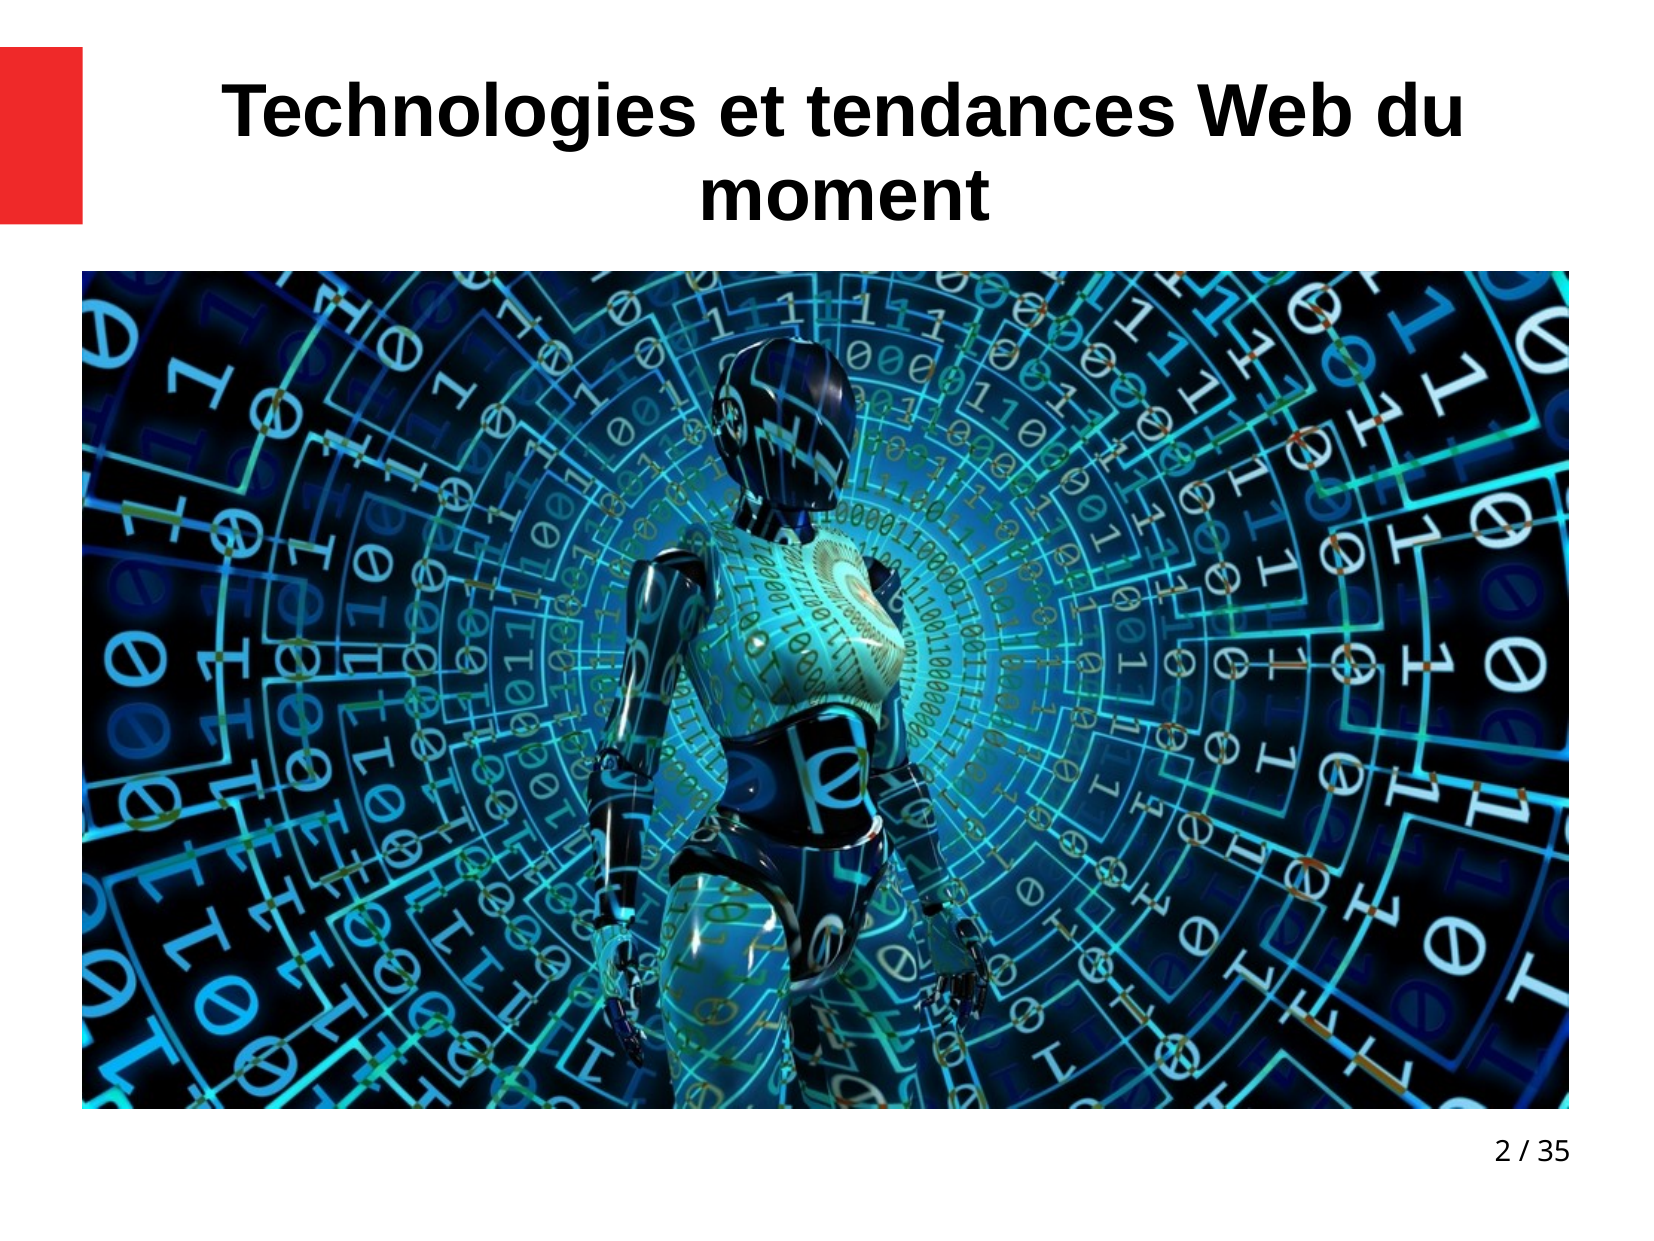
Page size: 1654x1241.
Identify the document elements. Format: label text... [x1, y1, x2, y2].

picture [82, 271, 1569, 1109]
title Technologies et tendances Web du moment [118, 49, 1571, 257]
picture [82, 1030, 87, 1043]
picture [903, 271, 924, 280]
